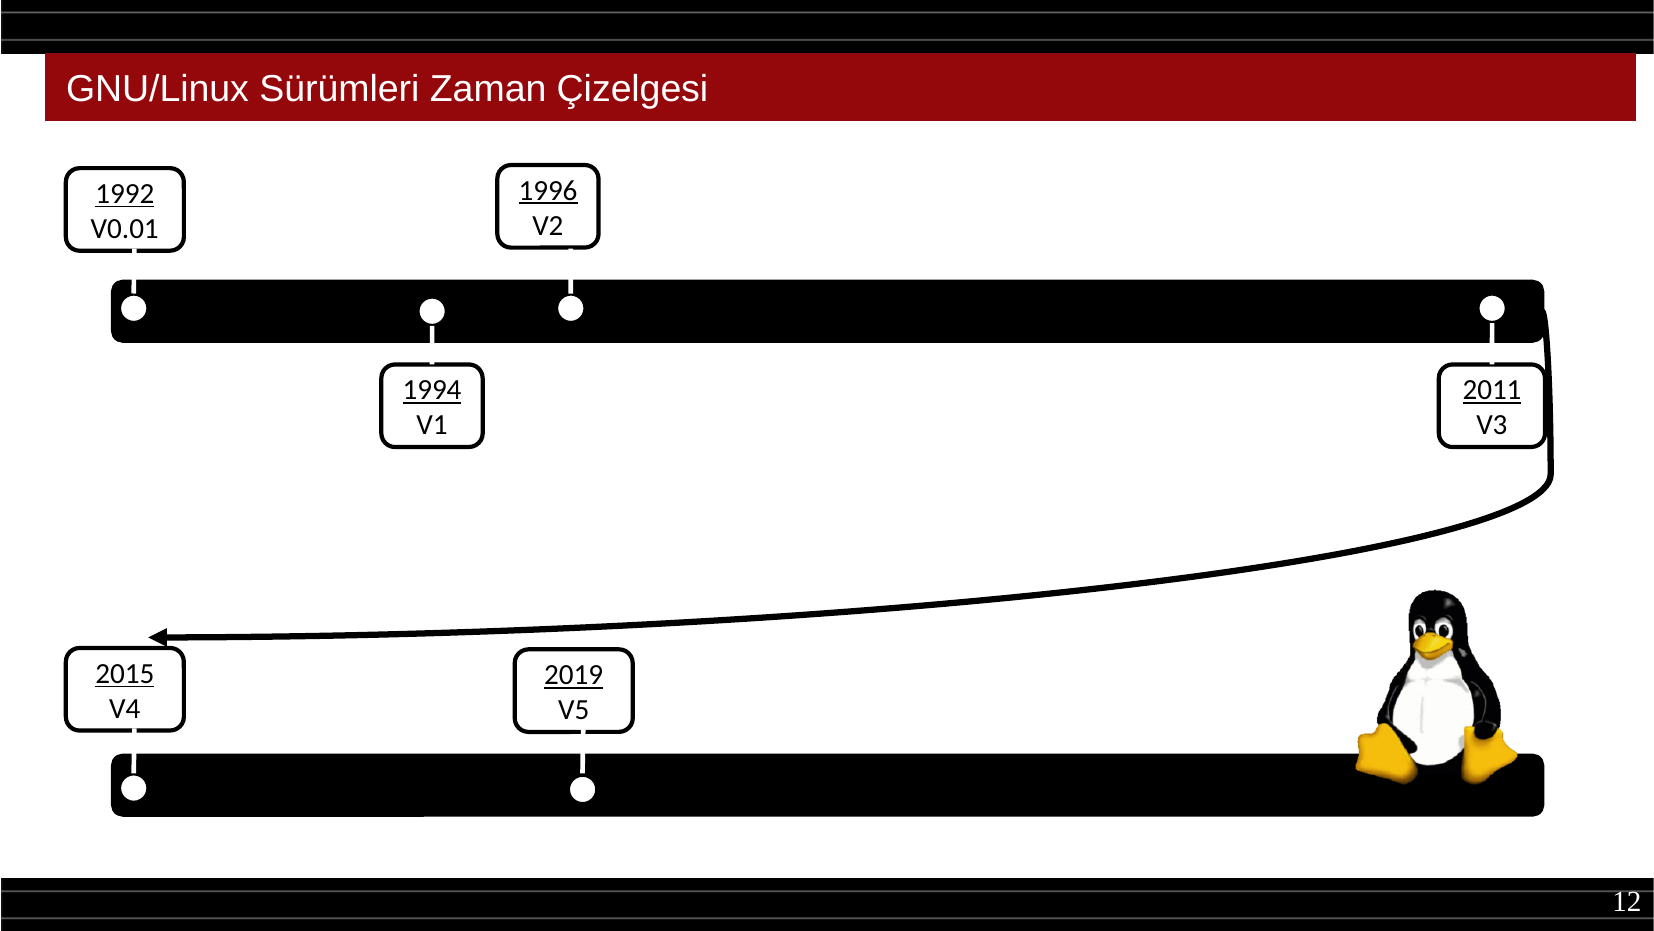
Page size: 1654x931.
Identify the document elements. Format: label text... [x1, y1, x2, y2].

text_box 1994 V1 [381, 364, 483, 448]
text_box 2015 V4 [65, 647, 184, 731]
text_box 2011 V3 [1438, 364, 1546, 448]
picture [1, 878, 1654, 931]
text_box [113, 281, 1543, 341]
text_box 2019 V5 [514, 649, 633, 732]
picture [1350, 584, 1522, 789]
text_box 1996 V2 [497, 165, 599, 248]
text_box [113, 755, 1543, 815]
picture [1, 0, 1654, 54]
text_box 1992 V0.01 [65, 168, 184, 251]
text_box GNU/Linux Sürümleri Zaman Çizelgesi [51, 60, 1312, 117]
